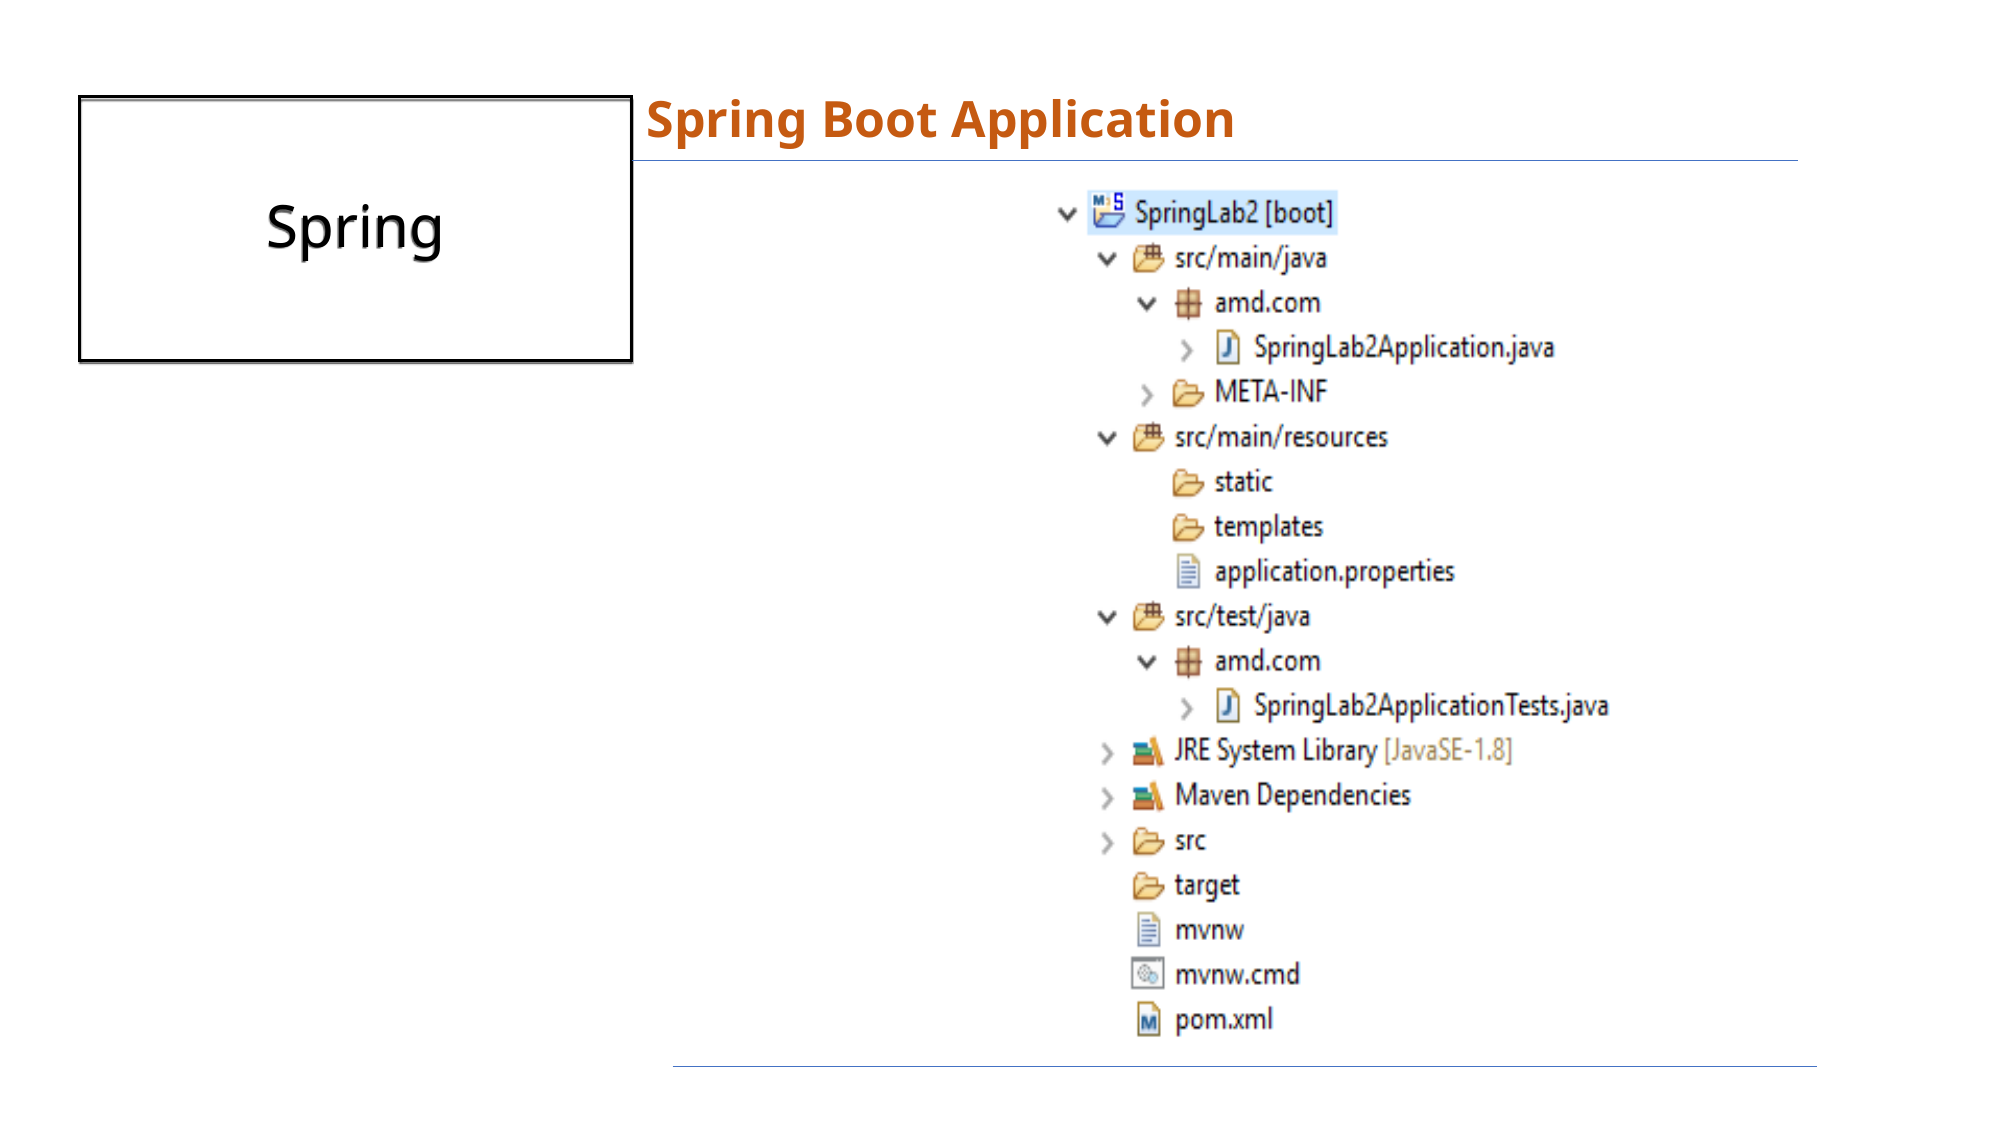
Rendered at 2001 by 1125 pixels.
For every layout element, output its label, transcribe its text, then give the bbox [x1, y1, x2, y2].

picture [1044, 186, 1616, 1042]
text_box Spring Boot Application [631, 80, 1632, 156]
title Spring [79, 96, 632, 361]
